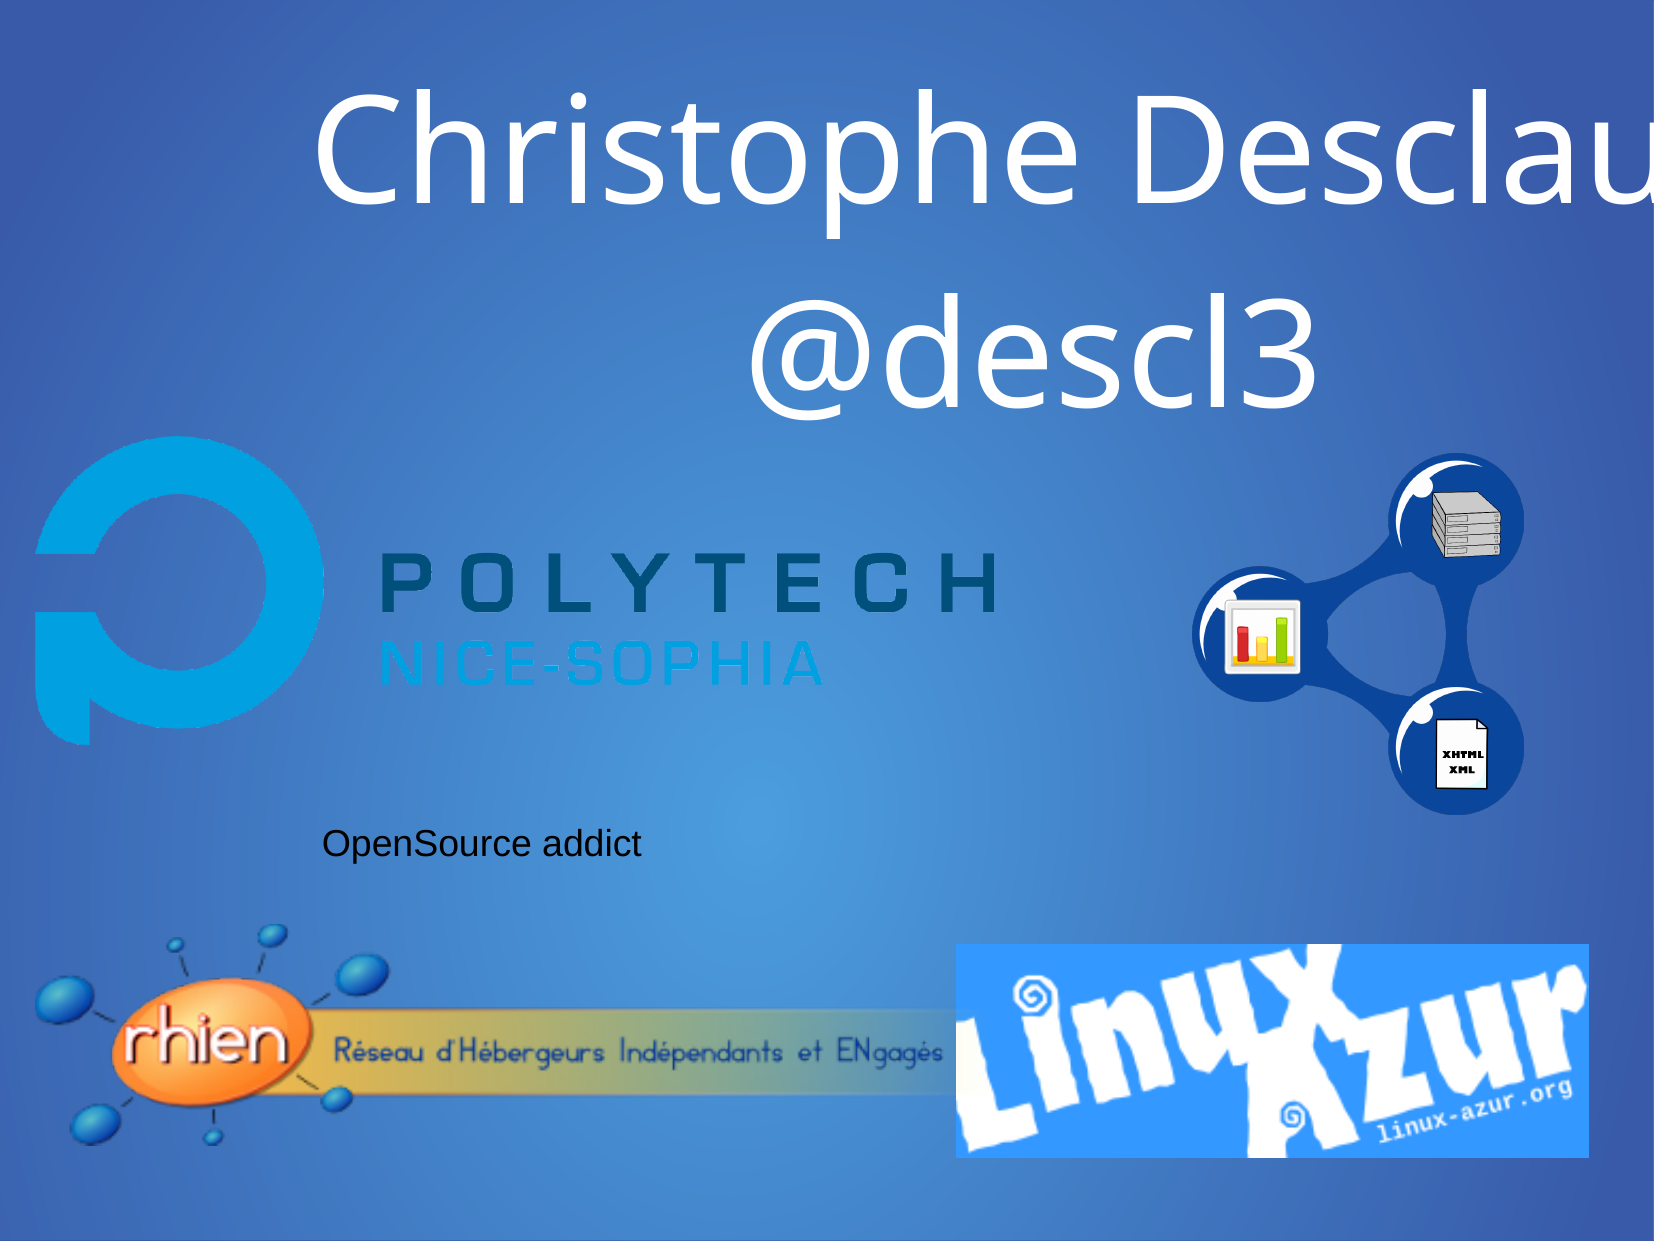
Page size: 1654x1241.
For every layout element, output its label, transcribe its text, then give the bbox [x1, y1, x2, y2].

picture [0, 0, 1654, 1241]
text_box Christophe Desclaux @descl3 [295, 35, 1253, 398]
text_box OpenSource addict [307, 814, 1430, 872]
